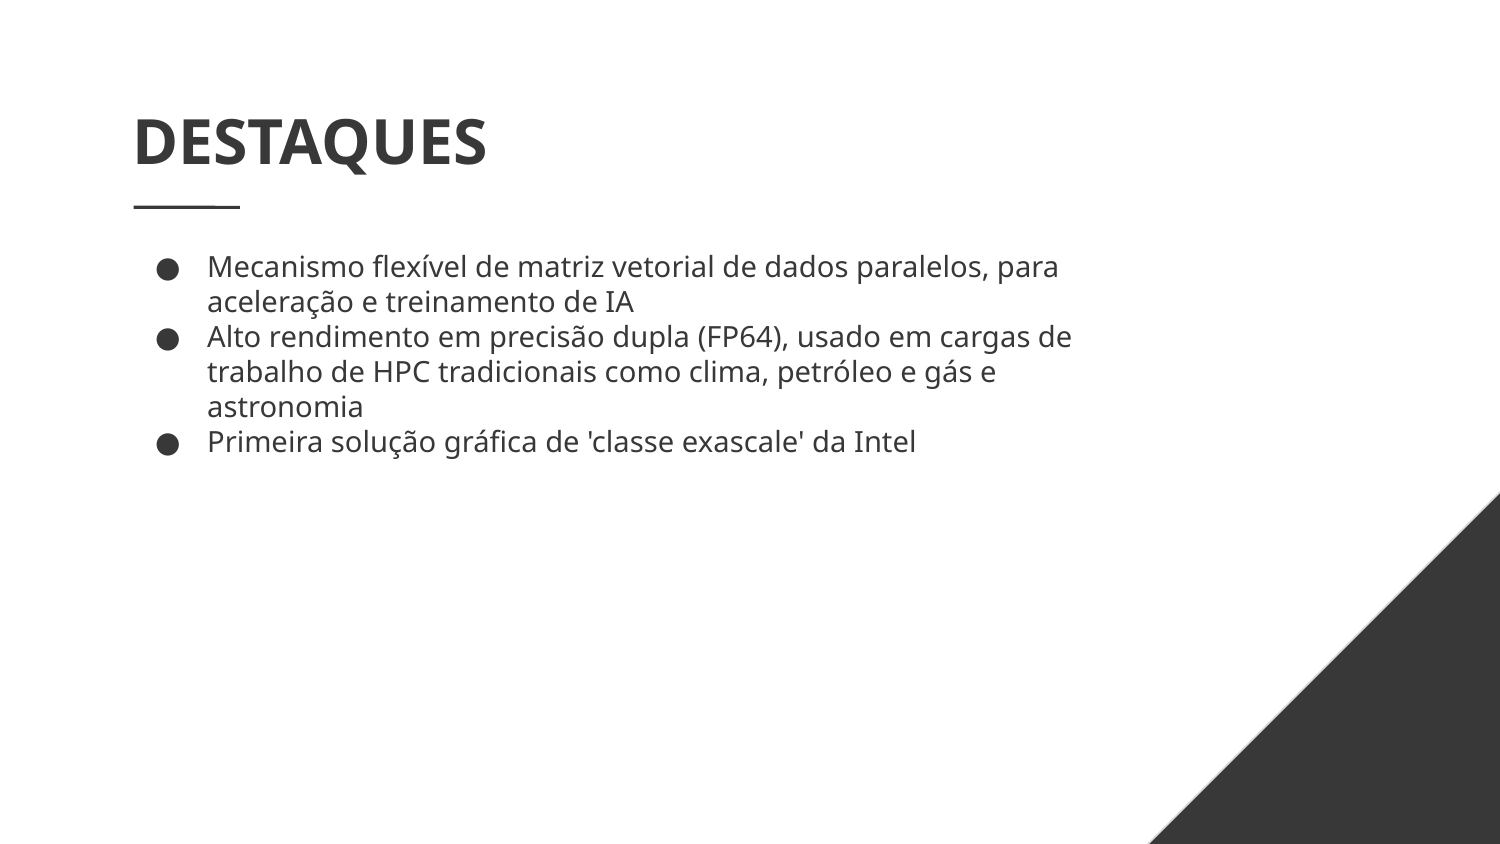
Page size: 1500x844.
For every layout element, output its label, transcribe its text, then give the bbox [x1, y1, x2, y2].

list Mecanismo flexível de matriz vetorial de dados paralelos, para aceleração e treinamento de IA Alto rendimento em precisão dupla (FP64), usado em cargas de trabalho de HPC tradicionais como clima, petróleo e gás e astronomia Primeira solução gráfica de 'classe exascale' da Intel [116, 233, 1114, 769]
title DESTAQUES [116, 87, 1064, 174]
